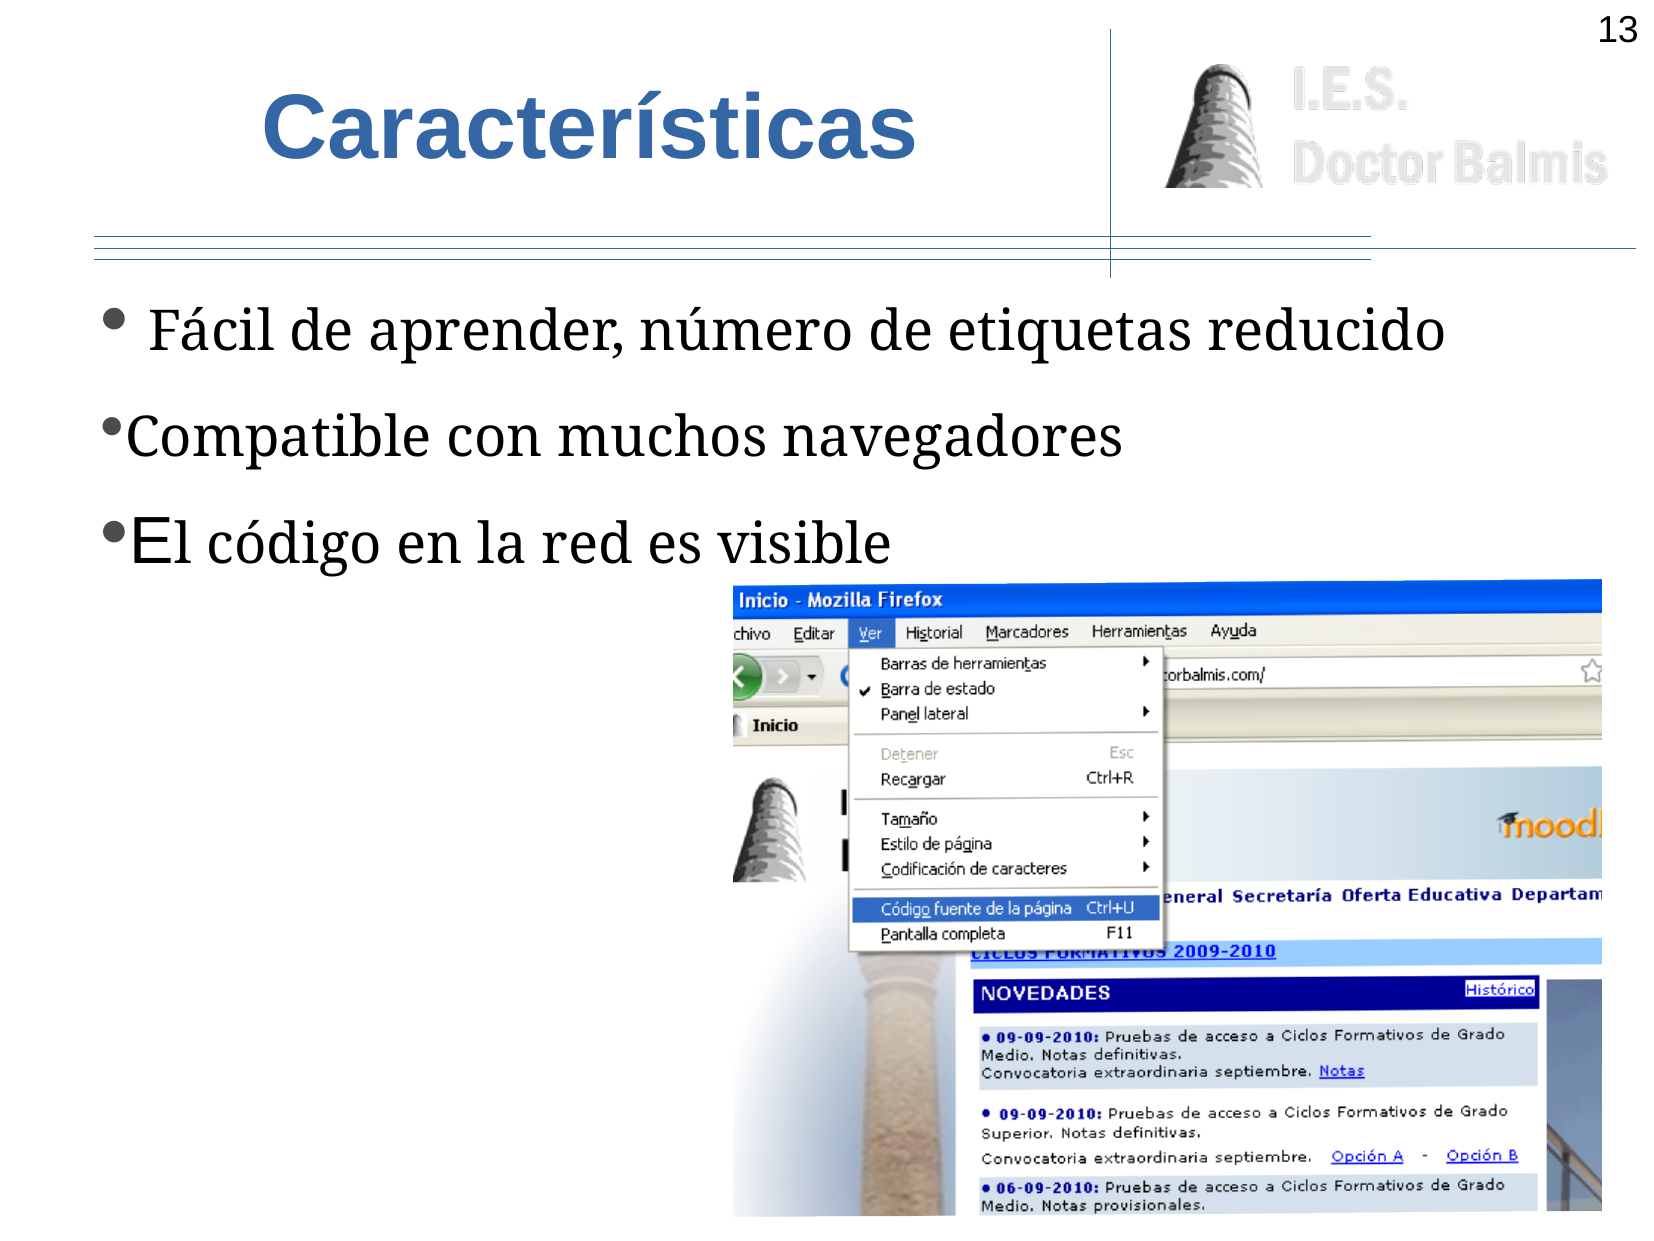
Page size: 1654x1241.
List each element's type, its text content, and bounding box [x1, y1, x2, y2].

list Fácil de aprender, número de etiquetas reducido Compatible con muchos navegadores El código en la red es visible [82, 290, 1571, 1010]
title Características [118, 23, 1063, 231]
picture [732, 578, 1602, 1217]
picture [1133, 64, 1619, 188]
